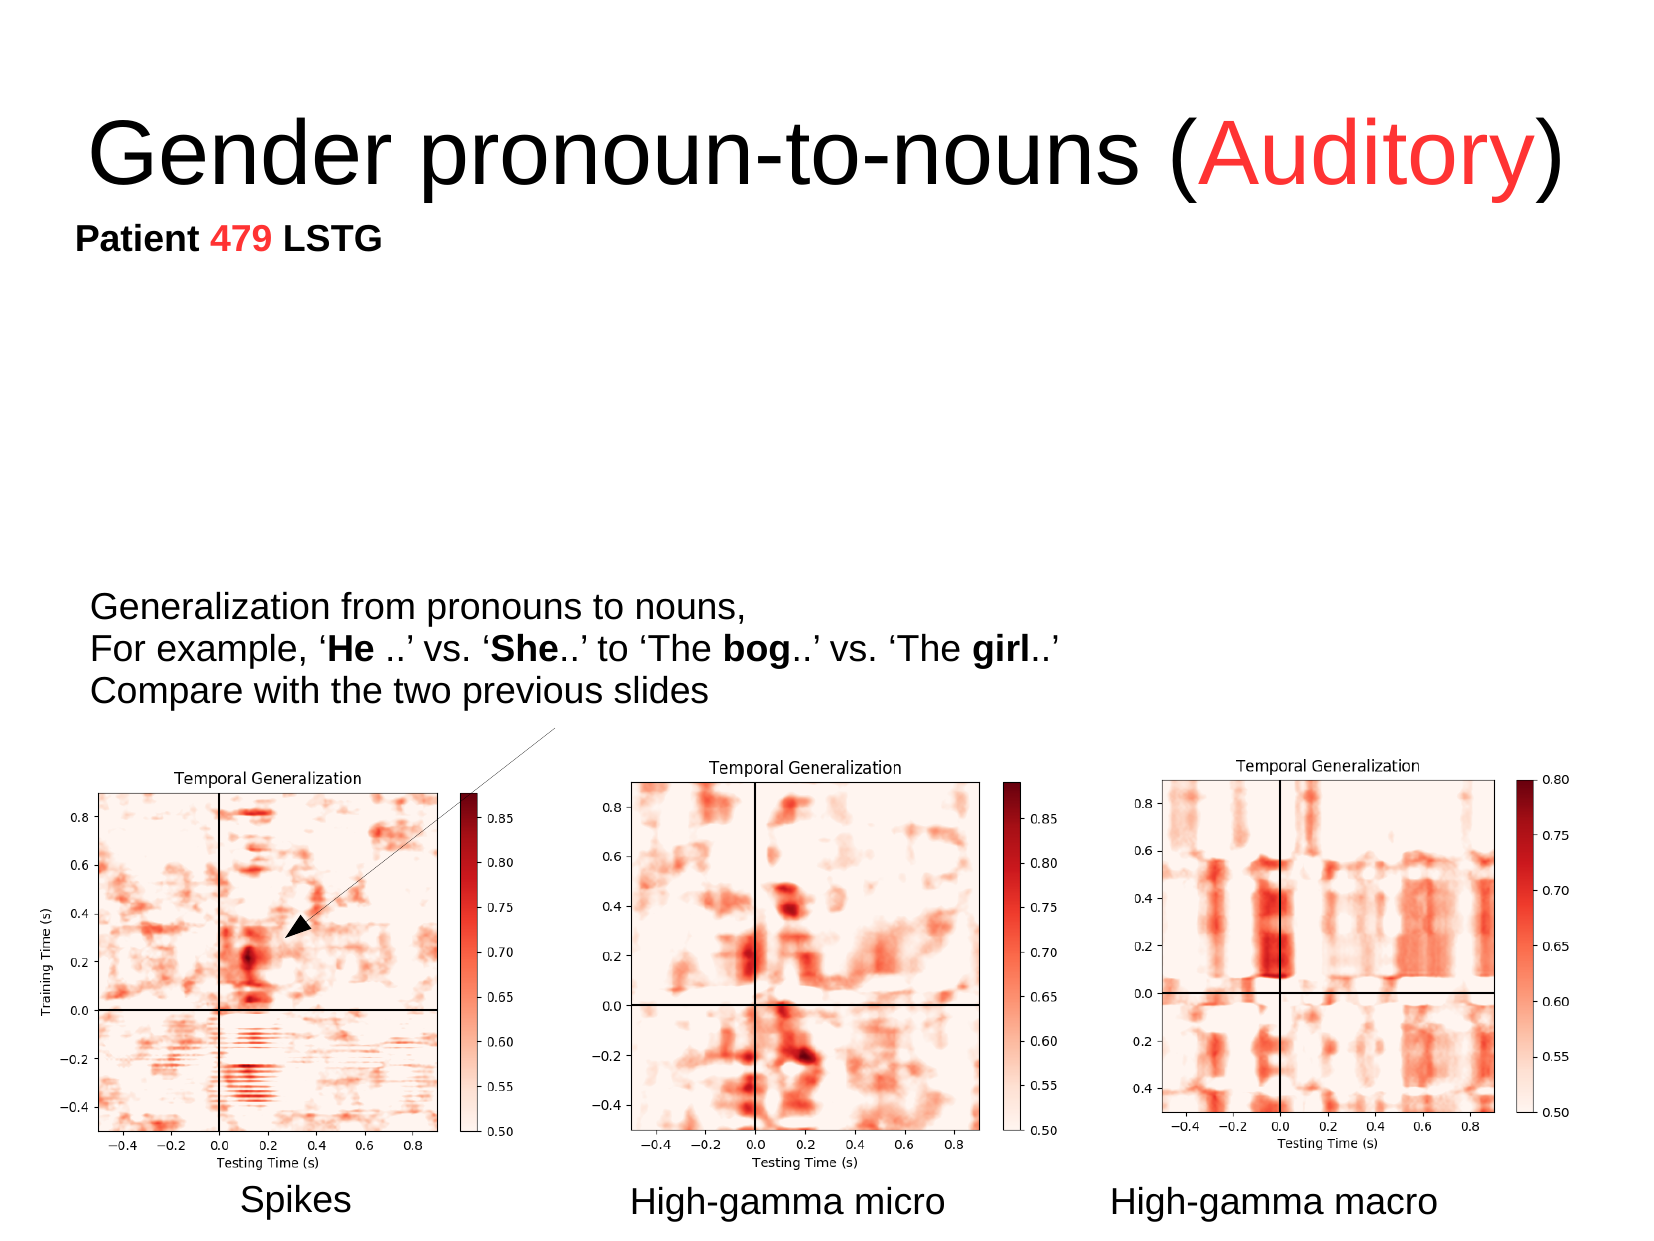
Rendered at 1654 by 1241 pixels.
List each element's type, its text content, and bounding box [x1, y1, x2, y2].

picture [0, 727, 1640, 1179]
text_box Generalization from pronouns to nouns, For example, ‘He ..’ vs. ‘She..’ to ‘The bog..’ vs. ‘The girl..’ Compare with the two previous slides [75, 578, 1156, 719]
text_box Spikes [225, 1179, 406, 1229]
text_box Patient 479 LSTG [60, 210, 616, 271]
text_box High-gamma micro [615, 1179, 976, 1231]
title Gender pronoun-to-nouns (Auditory) [82, 49, 1571, 257]
text_box High-gamma macro [1095, 1173, 1456, 1231]
